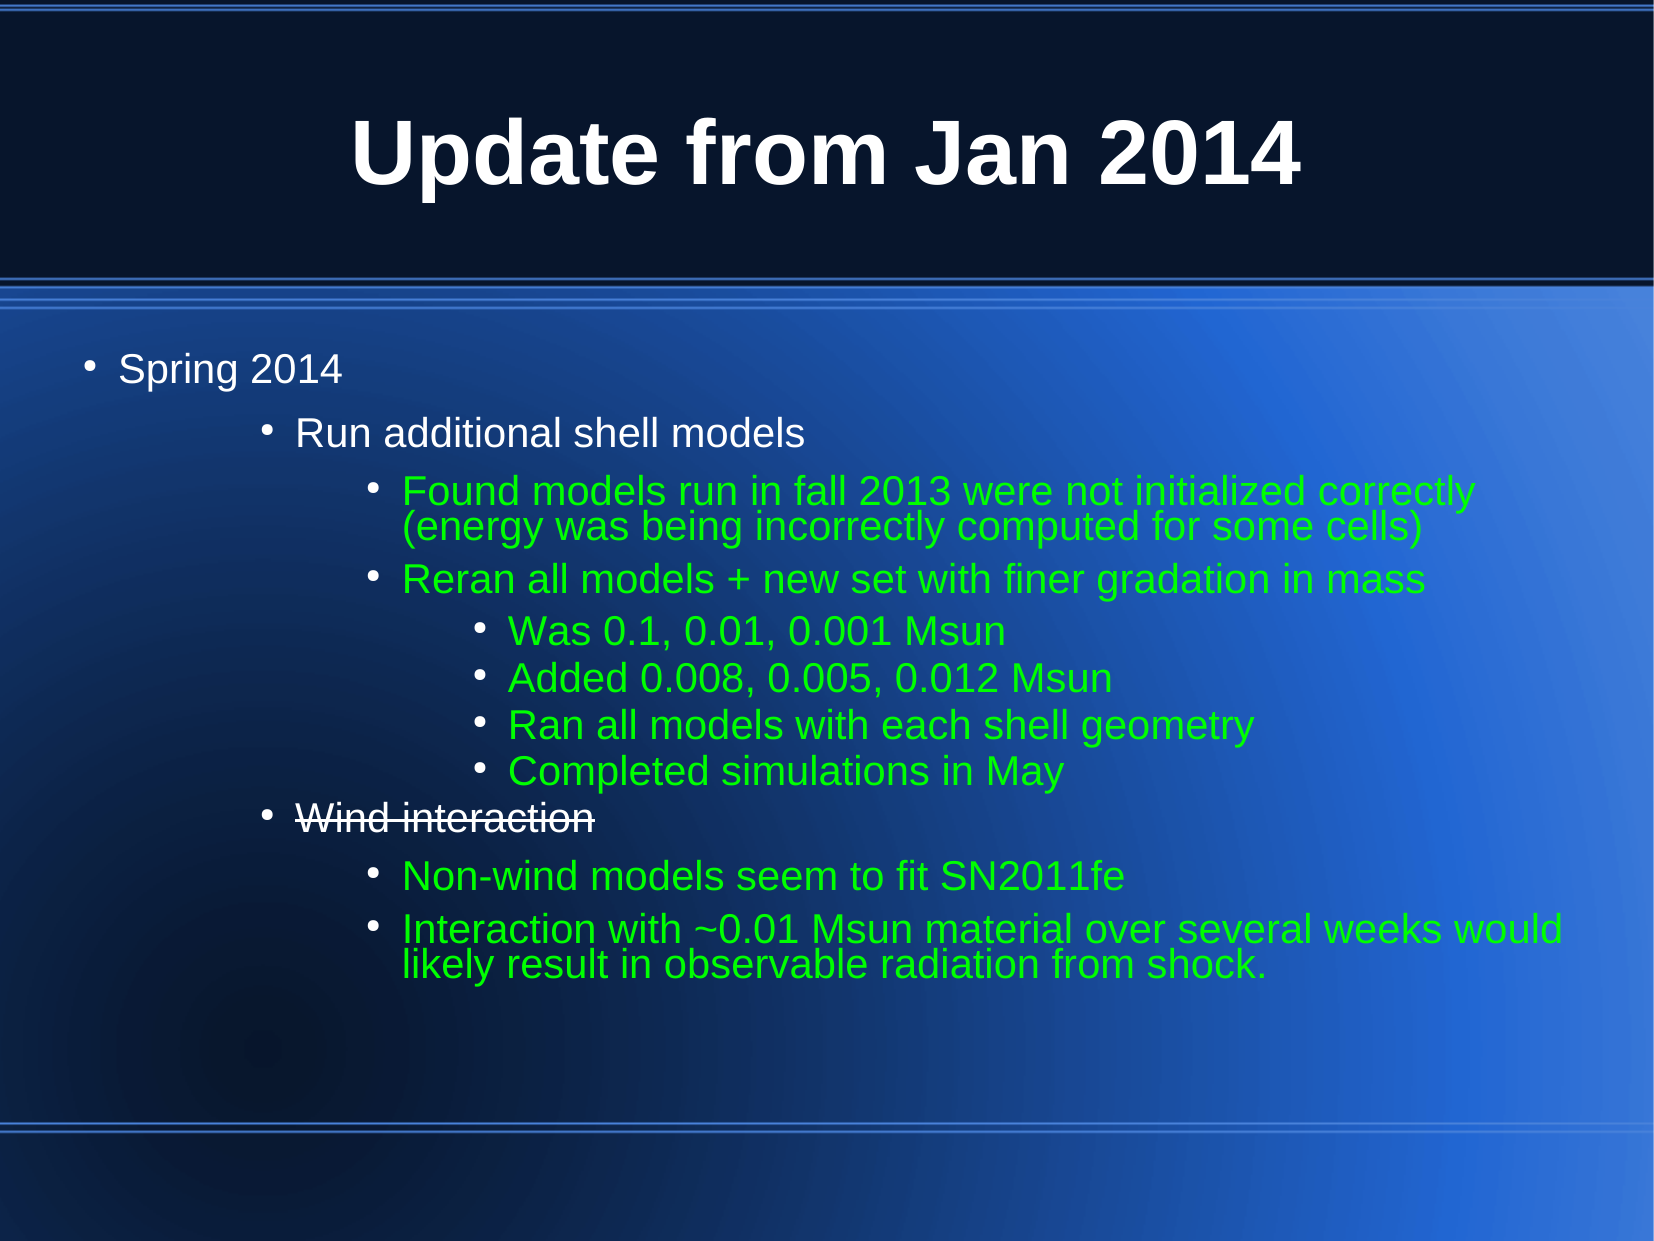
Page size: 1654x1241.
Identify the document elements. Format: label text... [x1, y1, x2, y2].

list Spring 2014 Run additional shell models Found models run in fall 2013 were not initialized correctly (energy was being incorrectly computed for some cells) Reran all models + new set with finer gradation in mass Was 0.1, 0.01, 0.001 Msun Added 0.008, 0.005, 0.012 Msun Ran all models with each shell geometry Completed simulations in May Wind interaction Non-wind models seem to fit SN2011fe Interaction with ~0.01 Msun material over several weeks would likely result in observable radiation from shock. [82, 355, 1571, 1174]
picture [0, 0, 1654, 1241]
title Update from Jan 2014 [82, 49, 1571, 257]
